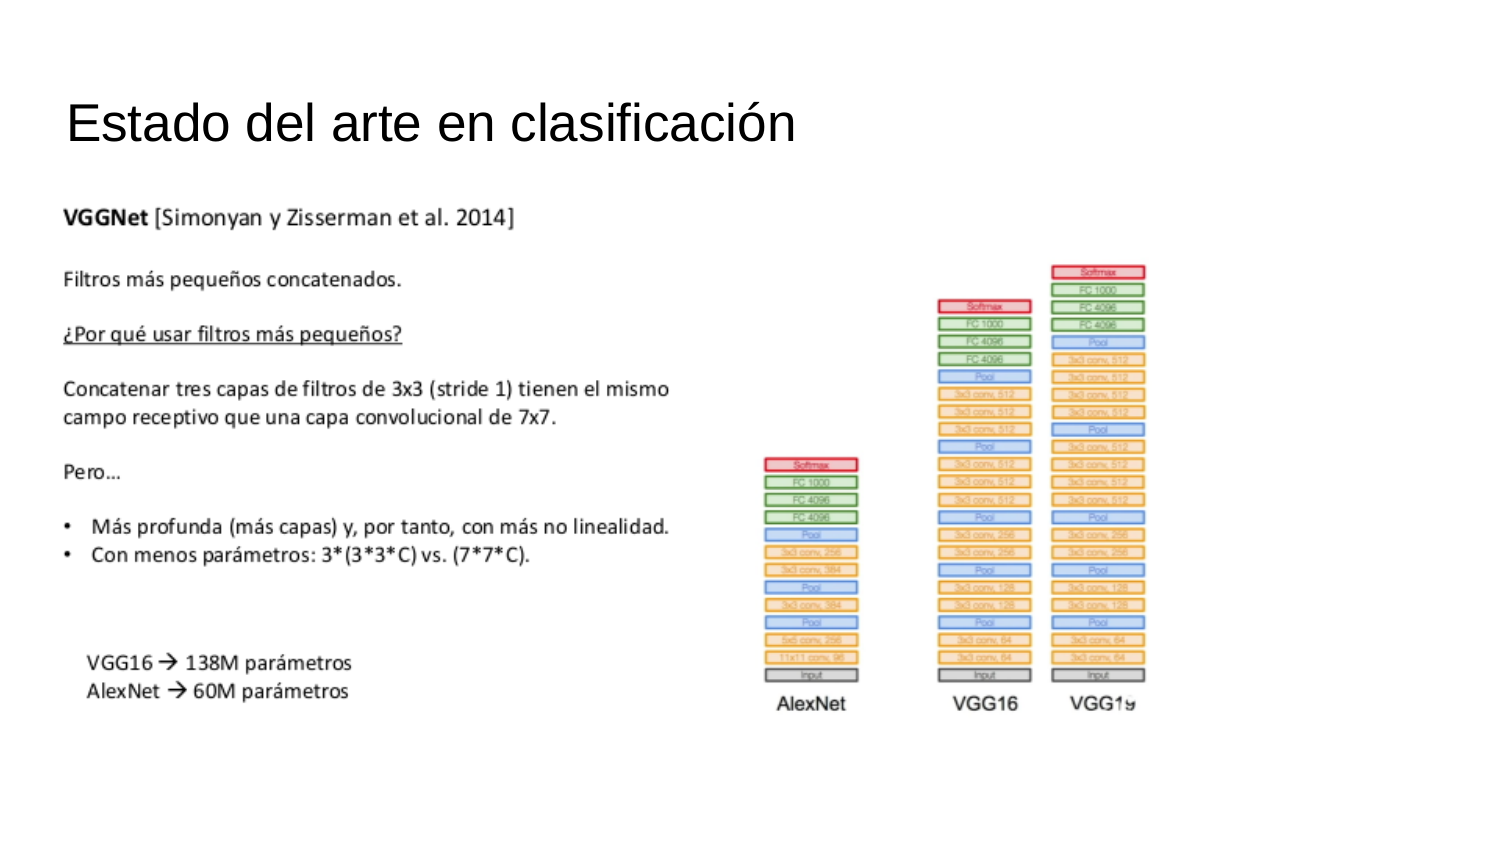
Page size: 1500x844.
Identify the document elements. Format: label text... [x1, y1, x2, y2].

picture [51, 188, 1175, 725]
title Estado del arte en clasificación [51, 72, 1449, 167]
